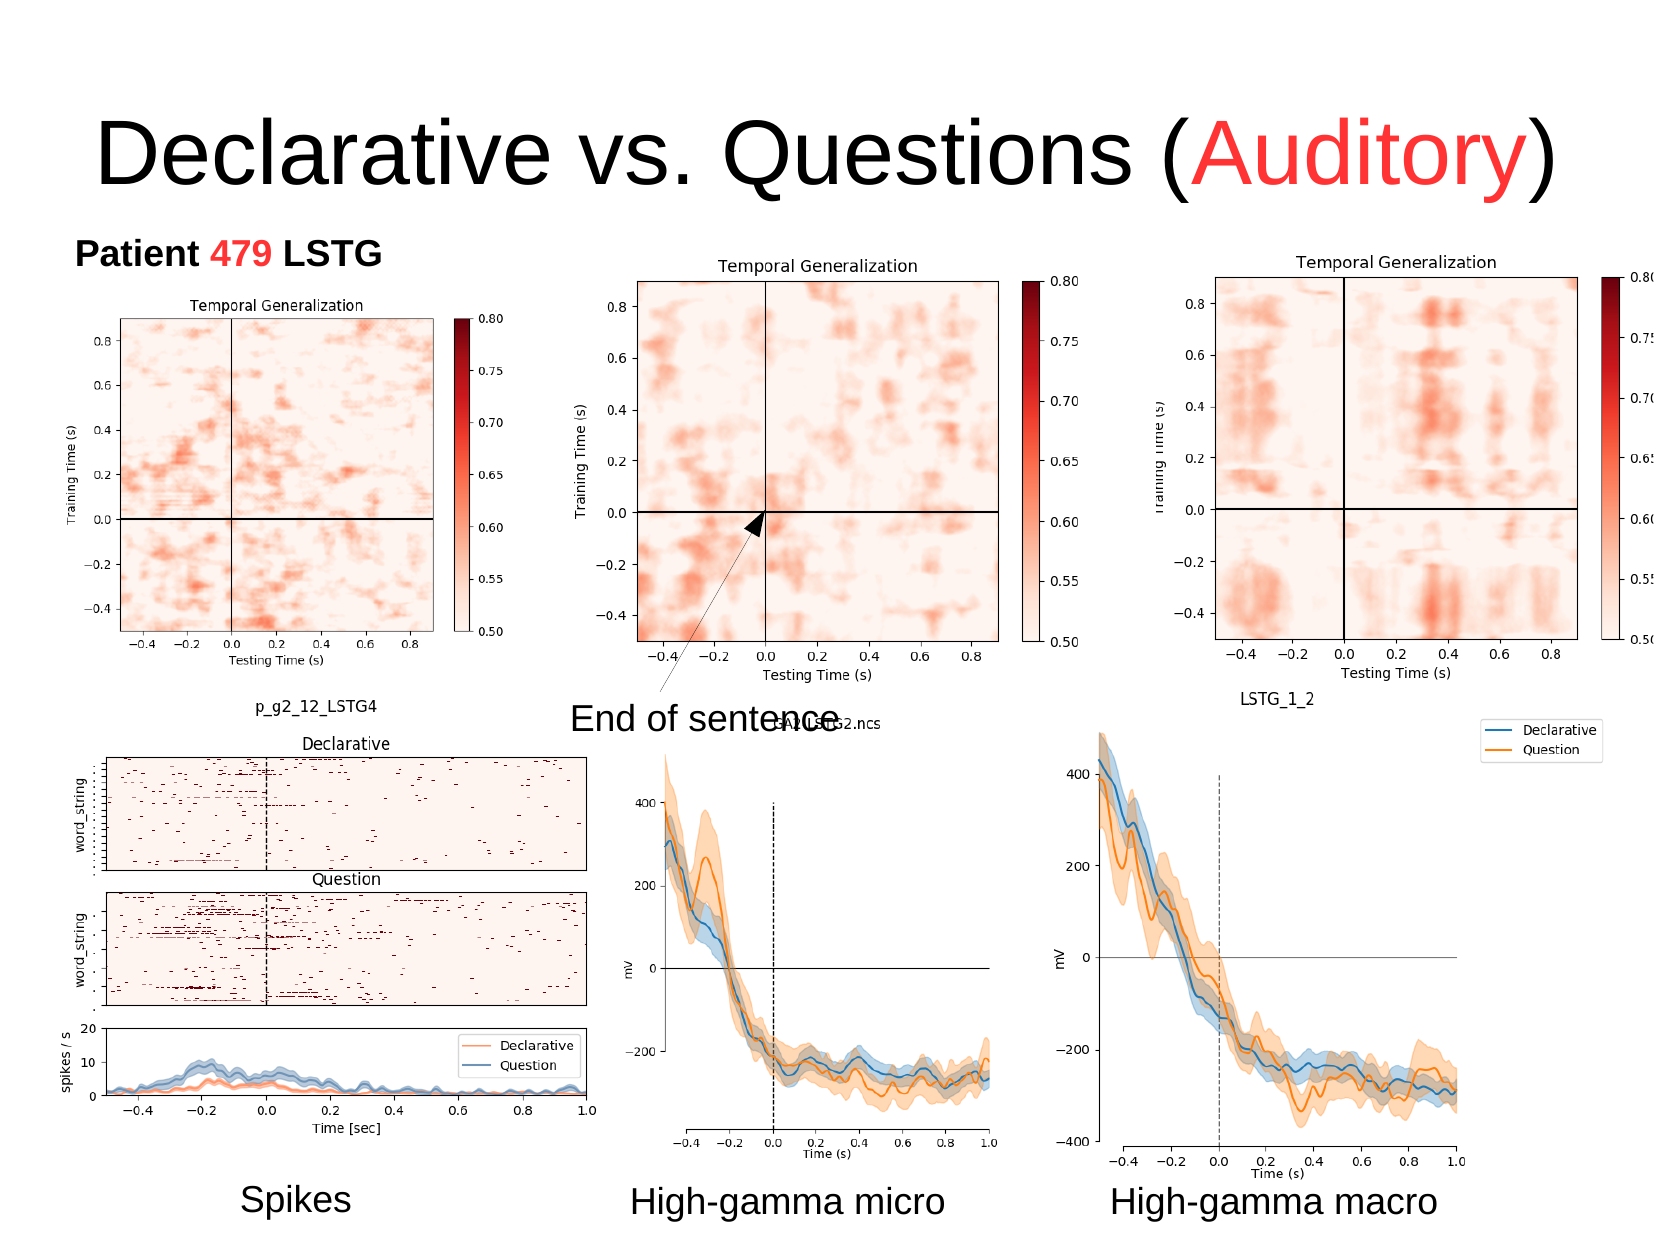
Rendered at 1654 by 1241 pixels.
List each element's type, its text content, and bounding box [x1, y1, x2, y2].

text_box High-gamma micro [615, 1173, 976, 1231]
text_box Spikes [225, 1171, 406, 1229]
title Declarative vs. Questions (Auditory) [82, 49, 1571, 225]
text_box High-gamma macro [1095, 1173, 1456, 1231]
picture [15, 220, 1654, 1208]
text_box Patient 479 LSTG [60, 225, 532, 269]
text_box End of sentence [555, 690, 931, 751]
